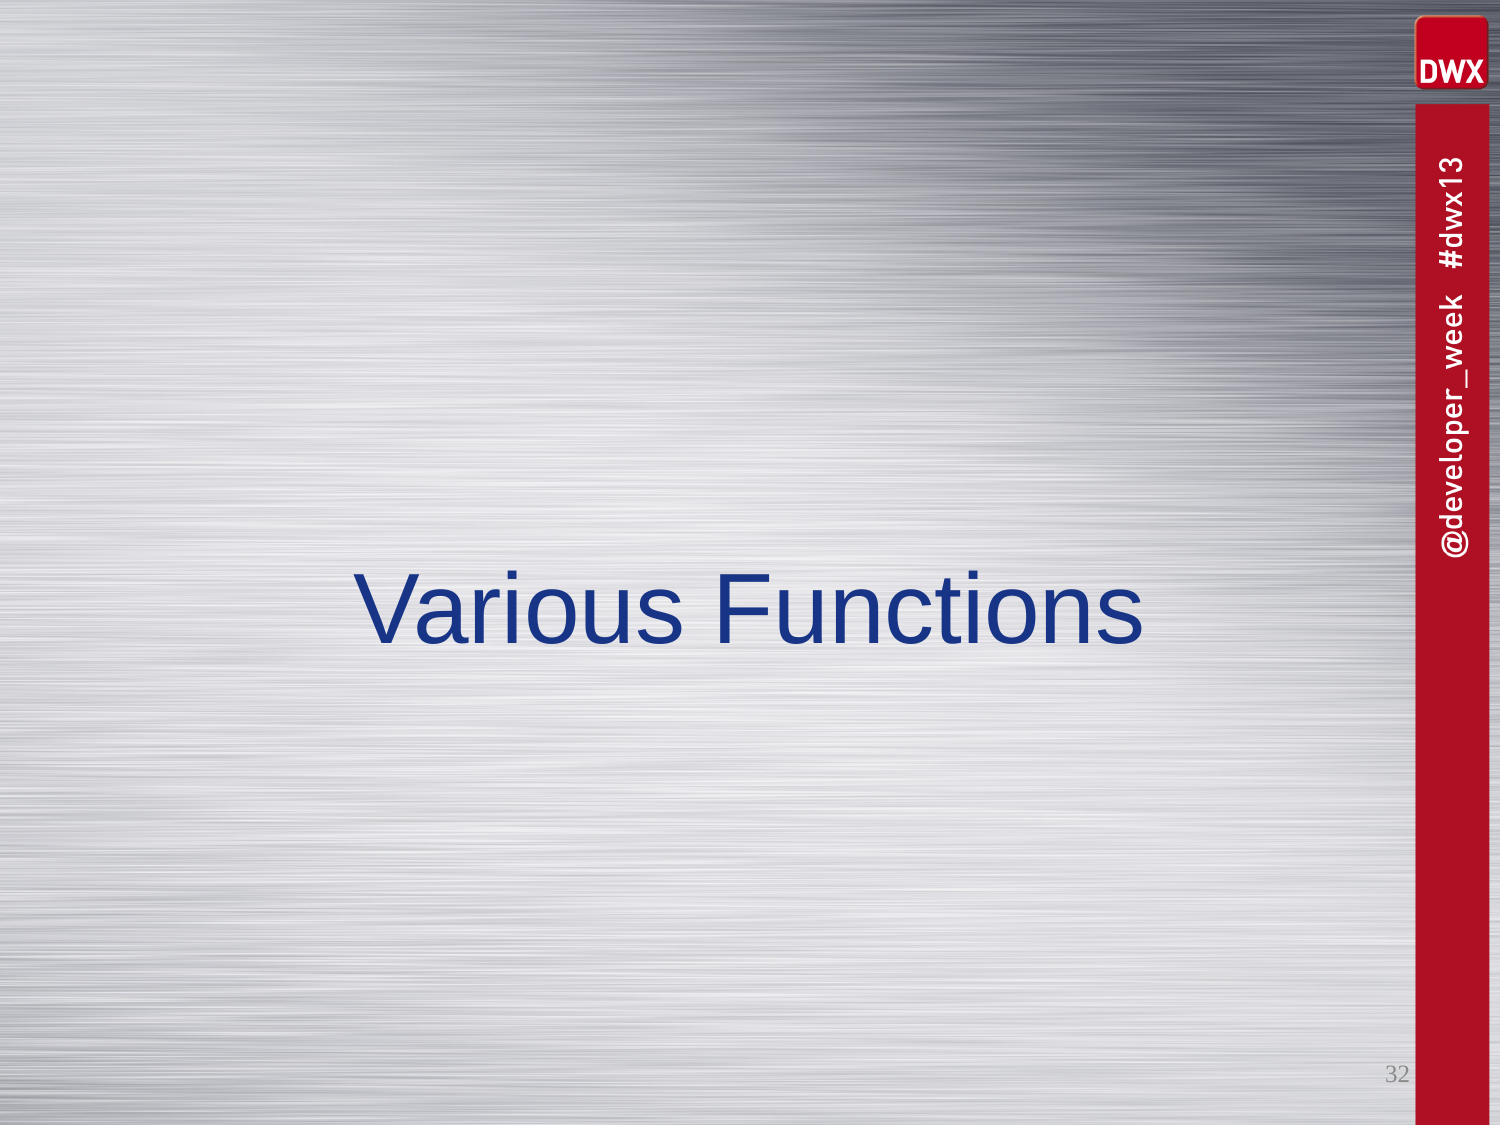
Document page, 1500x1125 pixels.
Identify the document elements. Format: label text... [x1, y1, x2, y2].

picture [0, 0, 1500, 1125]
subtitle Various Functions [75, 229, 1426, 978]
